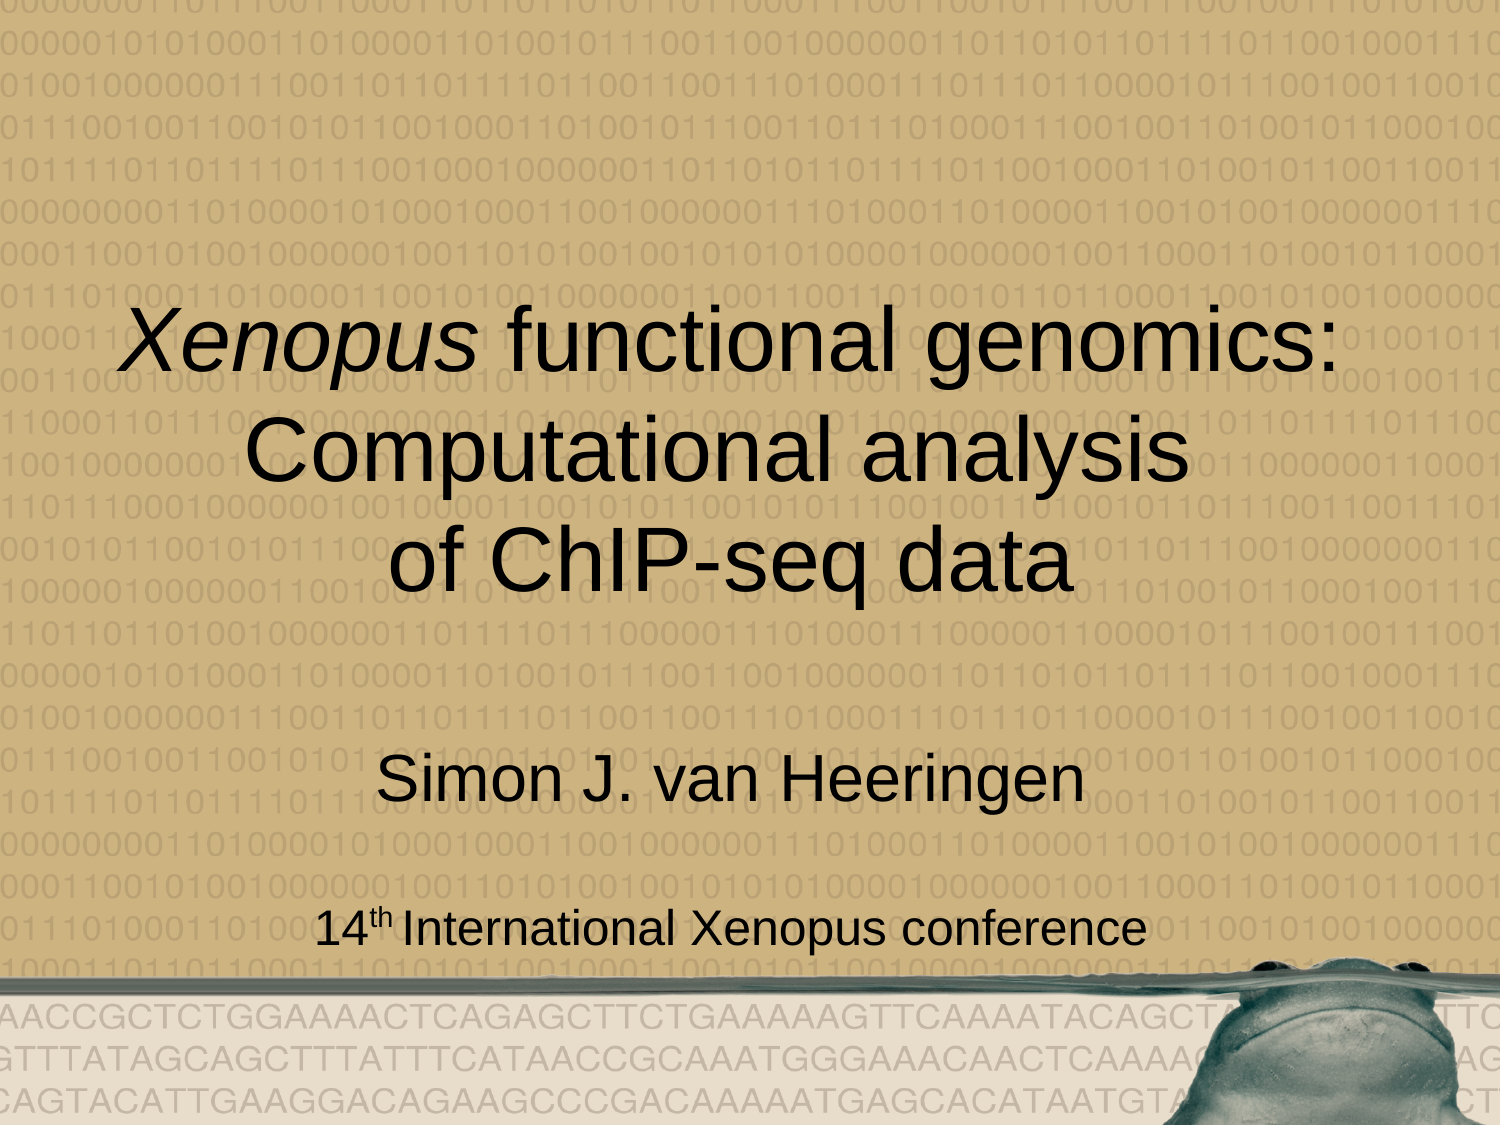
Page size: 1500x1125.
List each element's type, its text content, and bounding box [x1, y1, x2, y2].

text_box Xenopus functional genomics: Computational analysis of ChIP-seq data Simon J. van Heeringen 14th International Xenopus conference [37, 272, 1426, 963]
picture [0, 0, 1500, 1125]
